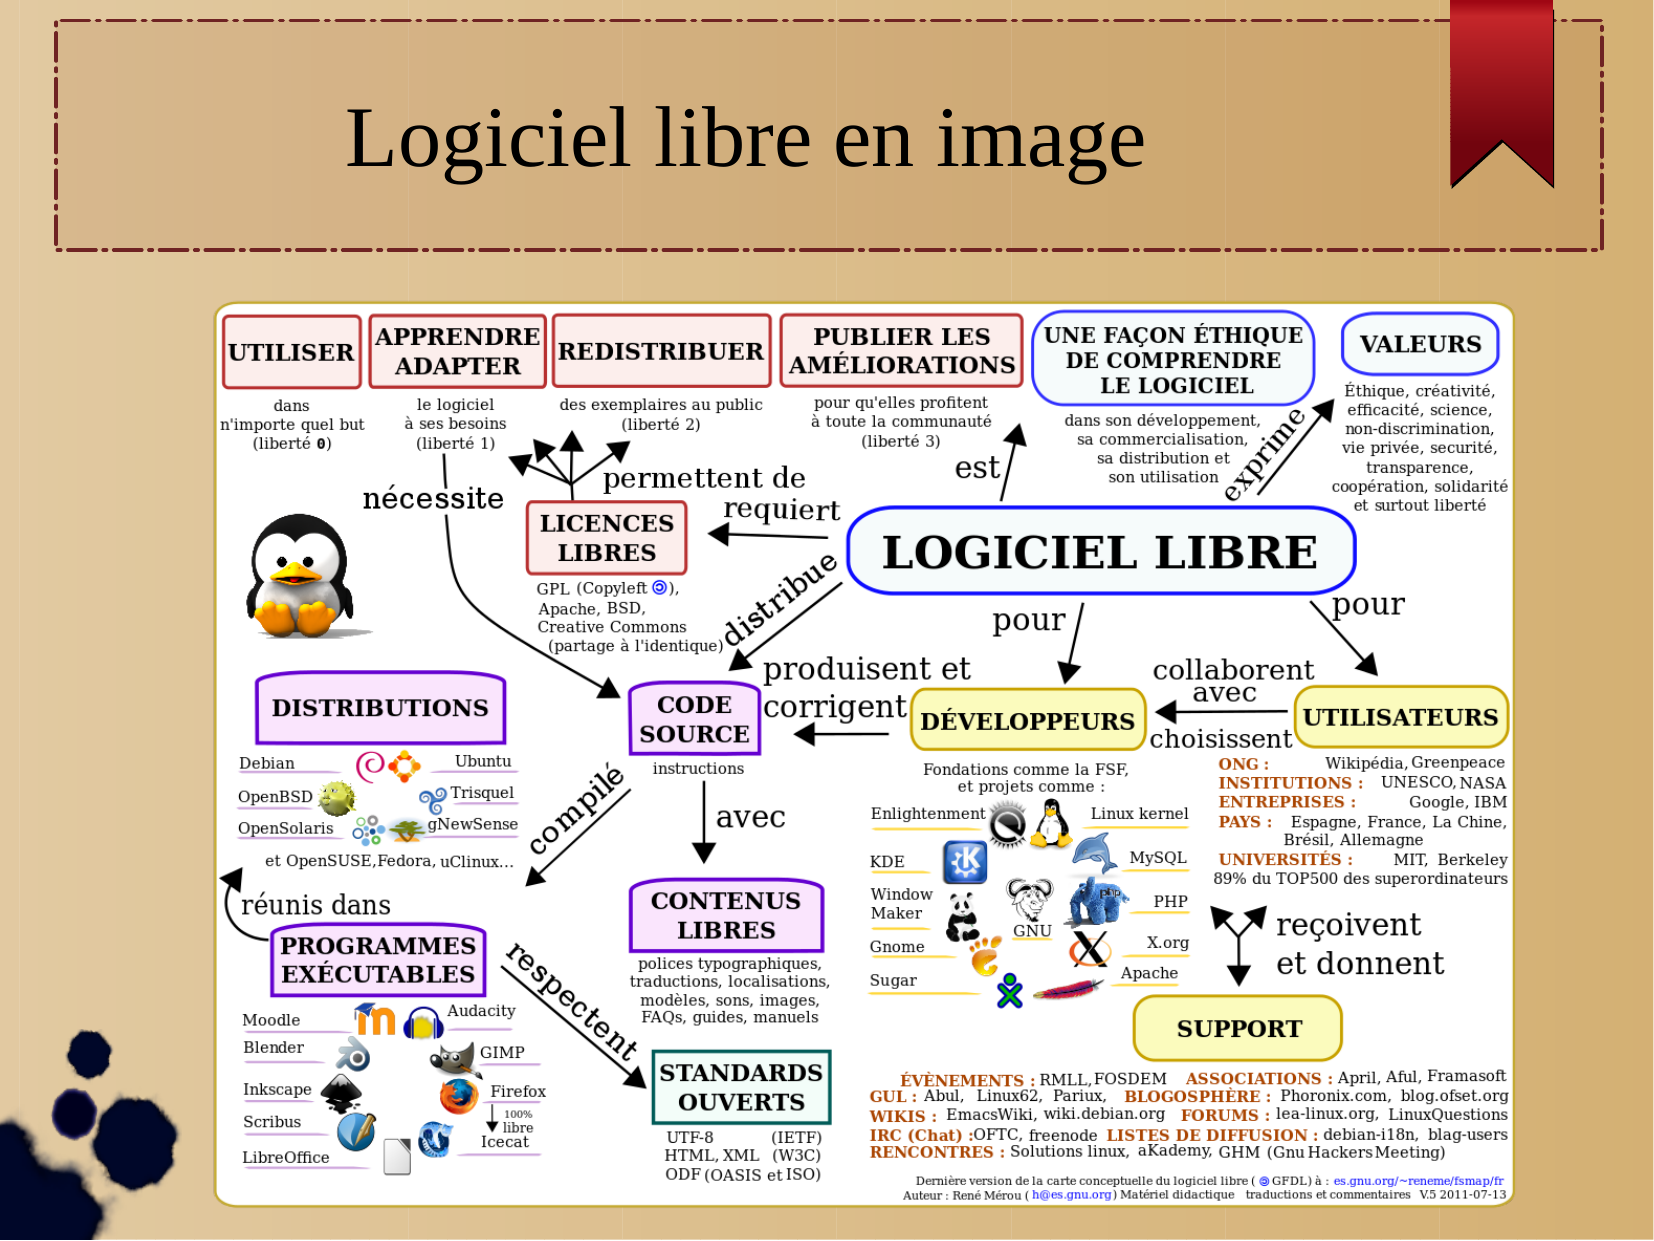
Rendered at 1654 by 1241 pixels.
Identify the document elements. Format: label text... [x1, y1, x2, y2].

title Logiciel libre en image [82, 47, 1412, 229]
picture [195, 280, 1536, 1229]
